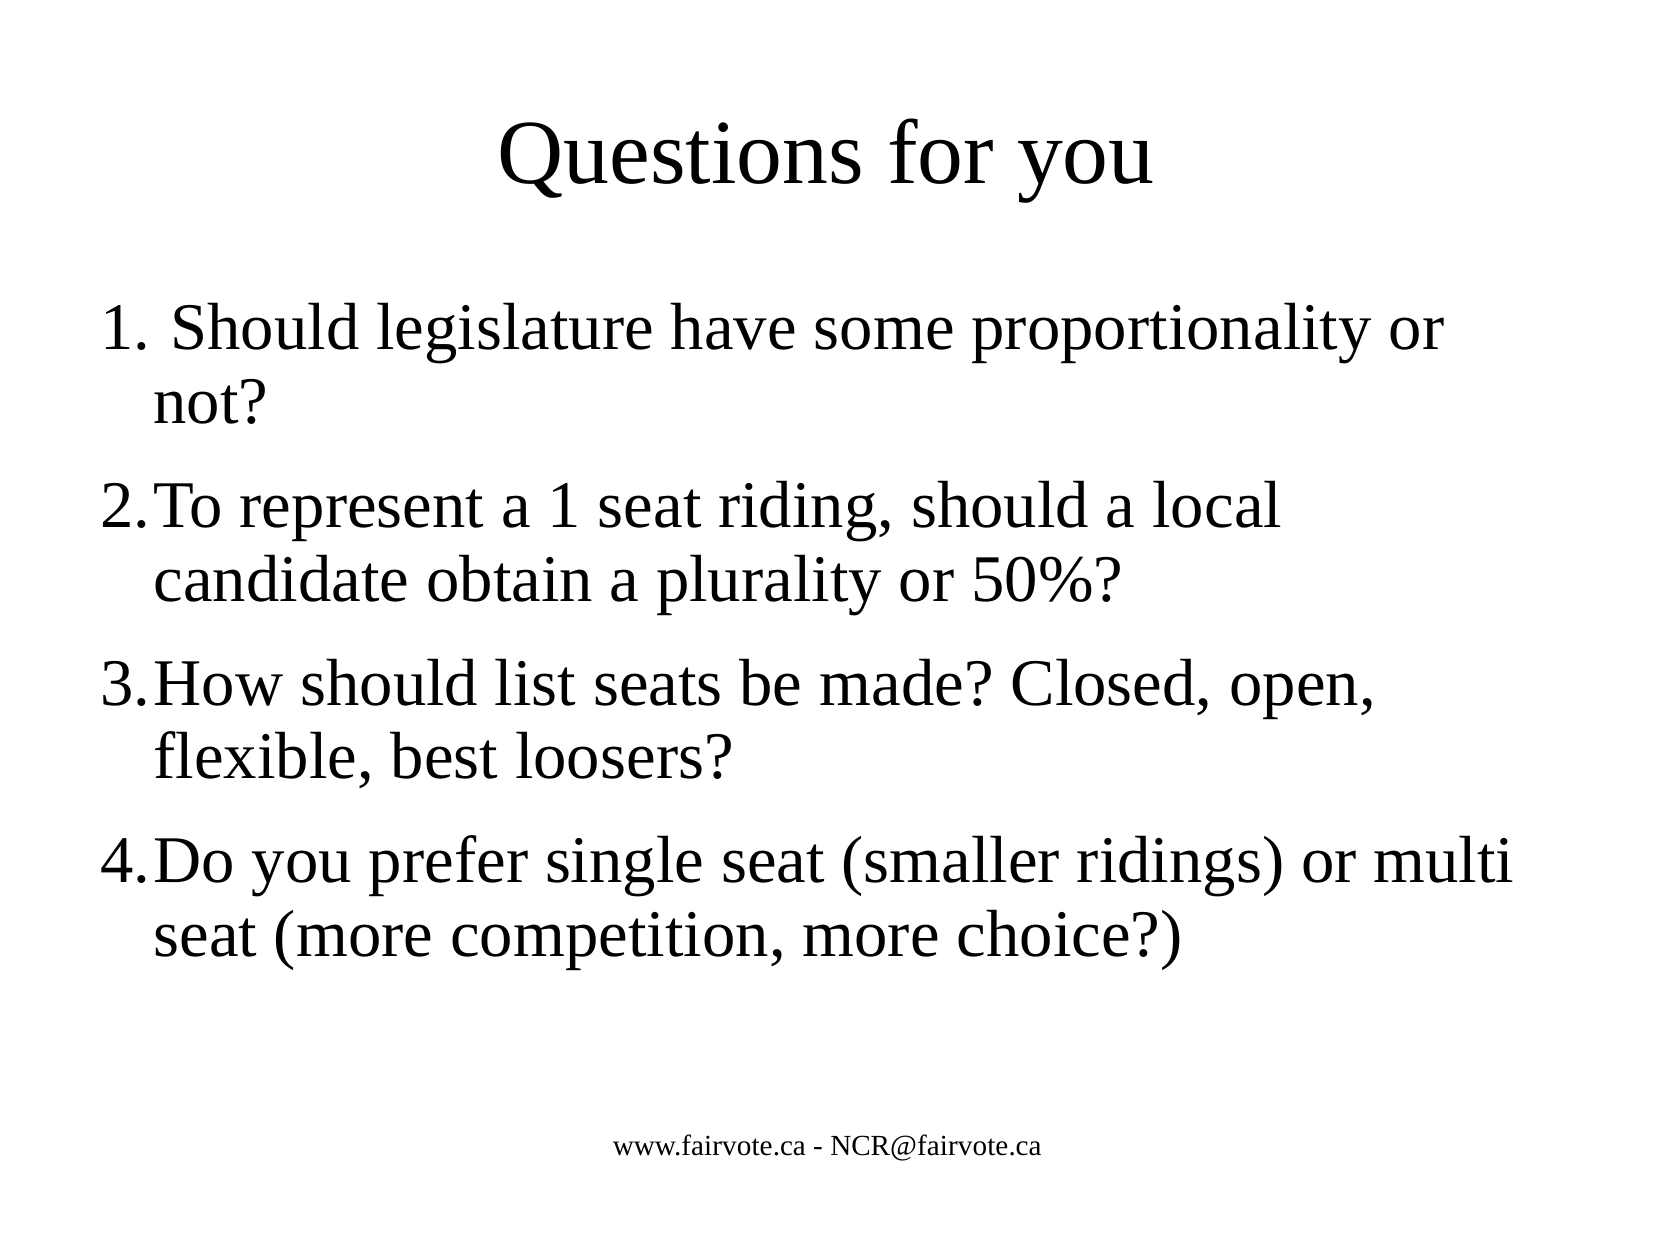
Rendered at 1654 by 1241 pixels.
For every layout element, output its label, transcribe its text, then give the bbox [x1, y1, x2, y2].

title Questions for you [82, 49, 1571, 257]
list Should legislature have some proportionality or not? To represent a 1 seat riding, should a local candidate obtain a plurality or 50%? How should list seats be made? Closed, open, flexible, best loosers? Do you prefer single seat (smaller ridings) or multi seat (more competition, more choice?) [82, 290, 1538, 1010]
